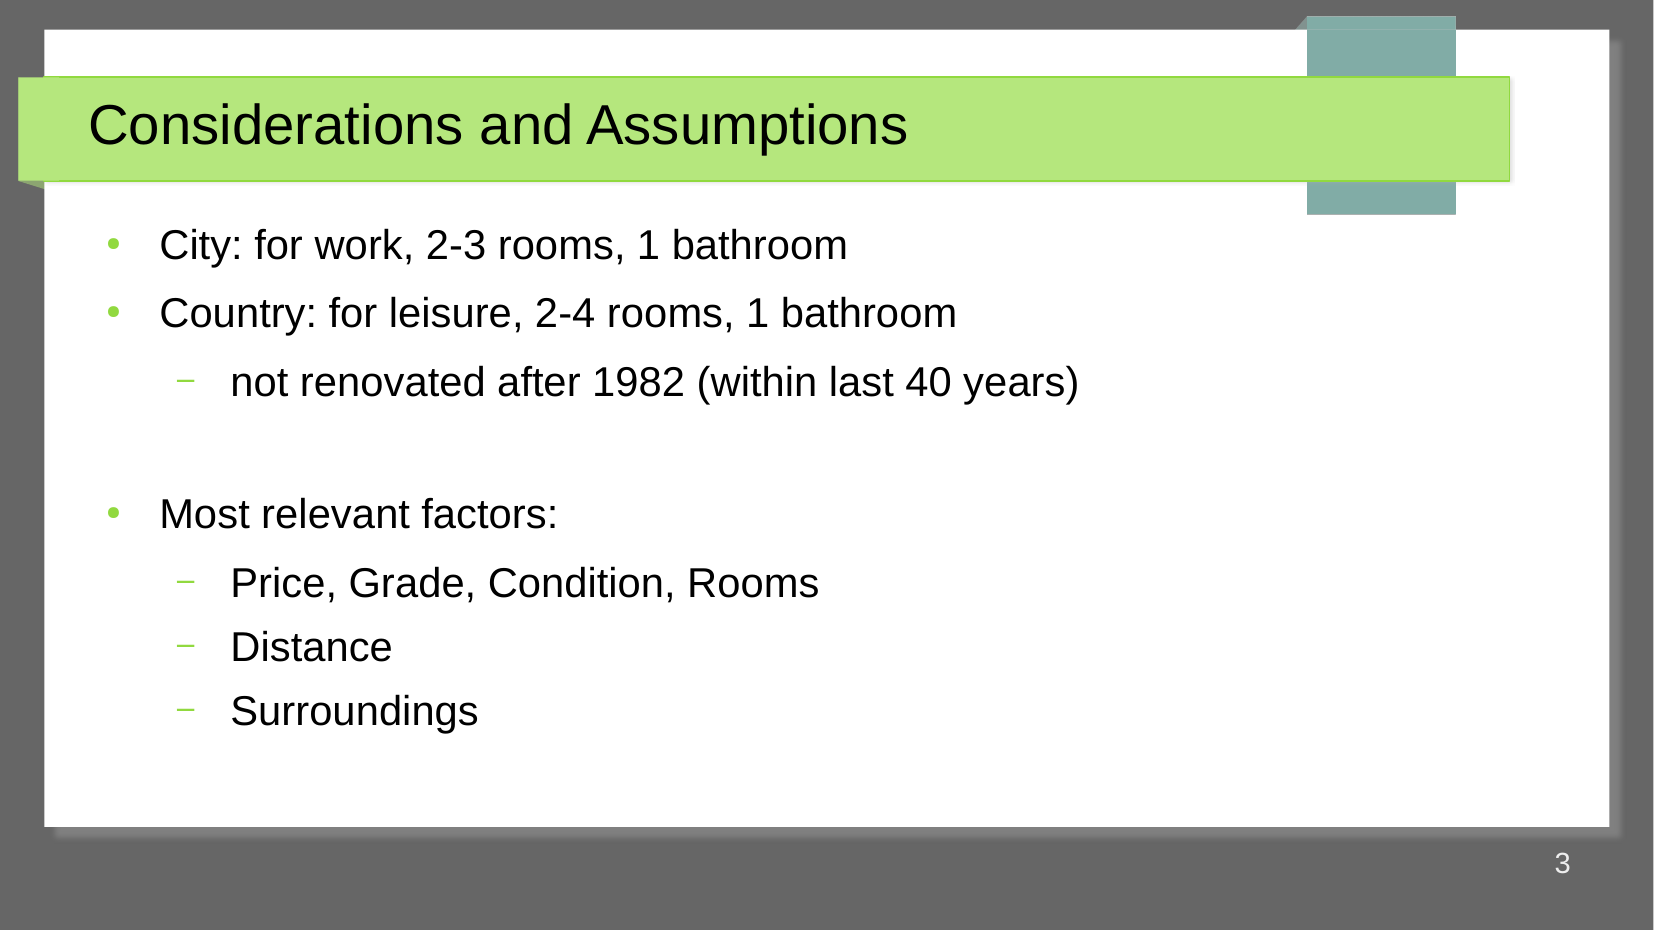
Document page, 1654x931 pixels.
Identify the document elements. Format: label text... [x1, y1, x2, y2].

title Considerations and Assumptions [88, 73, 1506, 178]
list City: for work, 2-3 rooms, 1 bathroom Country: for leisure, 2-4 rooms, 1 bathroom not renovated after 1982 (within last 40 years) Most relevant factors: Price, Grade, Condition, Rooms Distance Surroundings [88, 221, 1565, 813]
